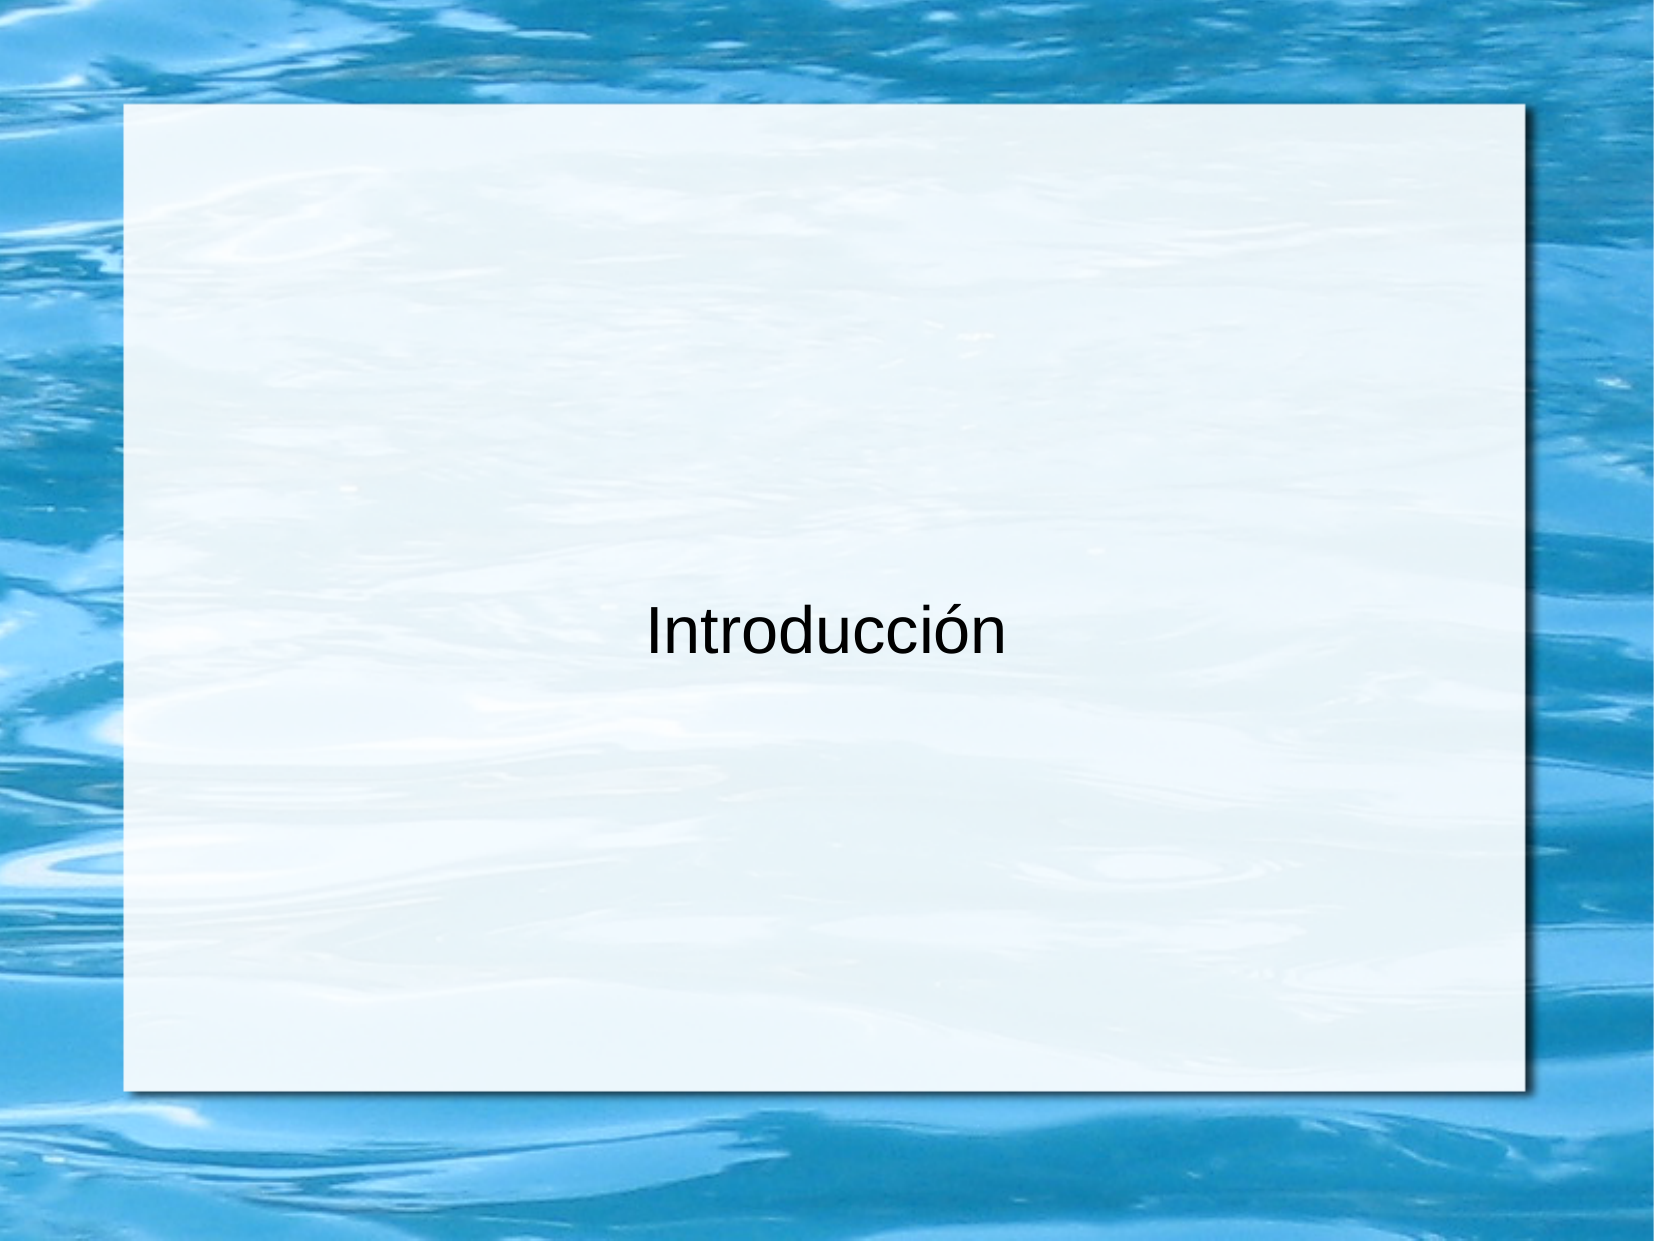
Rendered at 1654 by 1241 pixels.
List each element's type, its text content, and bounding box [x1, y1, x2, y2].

picture [0, 0, 1654, 1241]
subtitle Introducción [147, 125, 1506, 1136]
